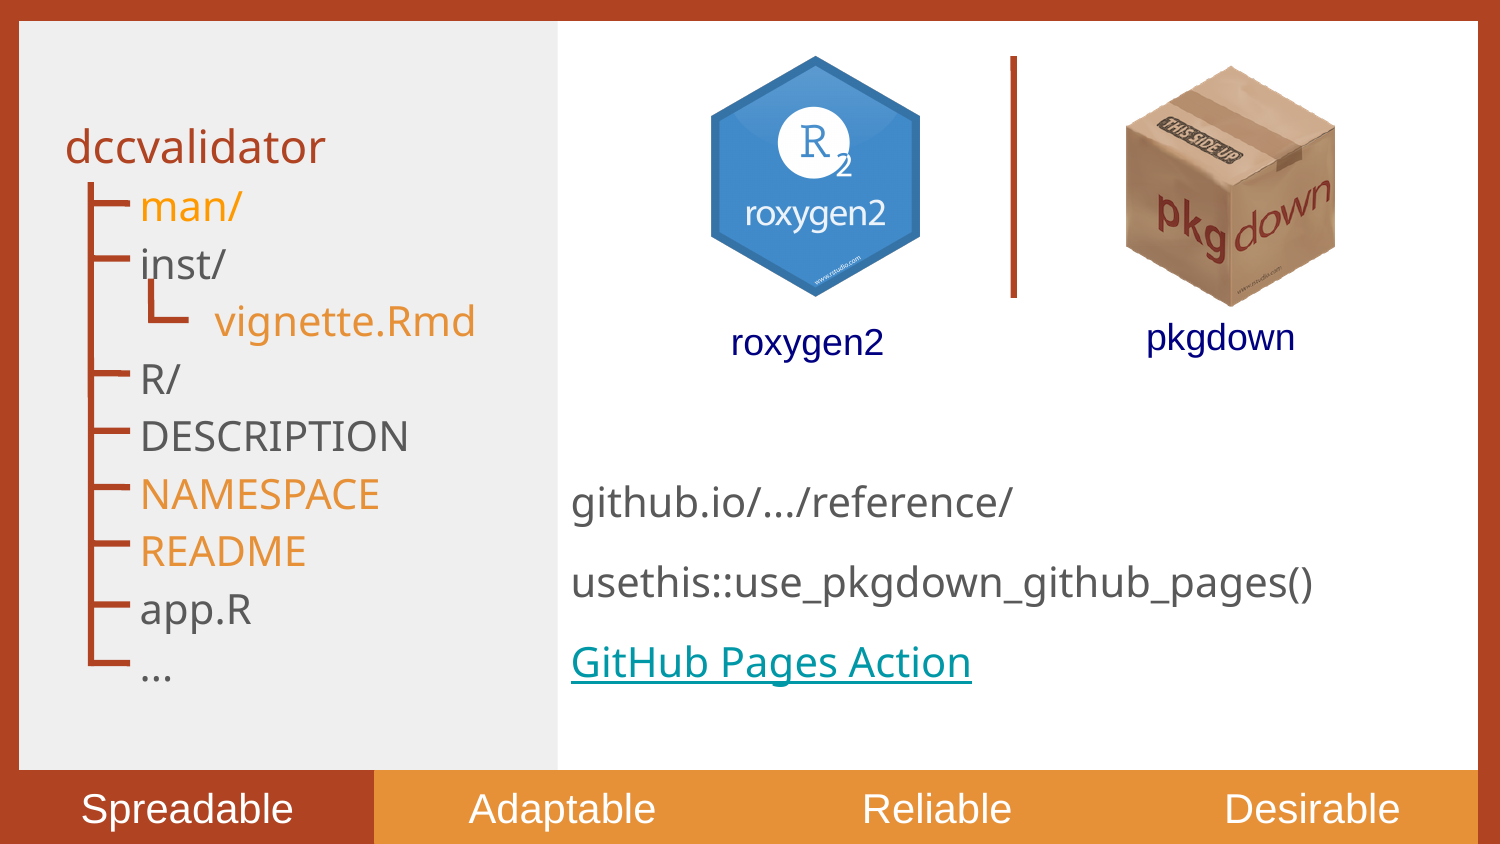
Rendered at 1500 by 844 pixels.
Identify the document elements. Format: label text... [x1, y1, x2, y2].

text_box [0, 0, 1500, 844]
text_box Adaptable [374, 770, 749, 844]
picture [711, 55, 920, 297]
text_box pkgdown [1131, 297, 1330, 373]
text_box dccvalidator man/ inst/ vignette.Rmd R/ DESCRIPTION NAMESPACE README app.R ... [49, 102, 547, 706]
text_box Desirable [1124, 770, 1478, 844]
picture [1126, 65, 1335, 307]
text_box Spreadable [19, 770, 374, 844]
text_box github.io/.../reference/ usethis::use_pkgdown_github_pages() GitHub Pages Action [555, 460, 1470, 708]
text_box Reliable [749, 770, 1124, 844]
text_box roxygen2 [715, 303, 925, 379]
